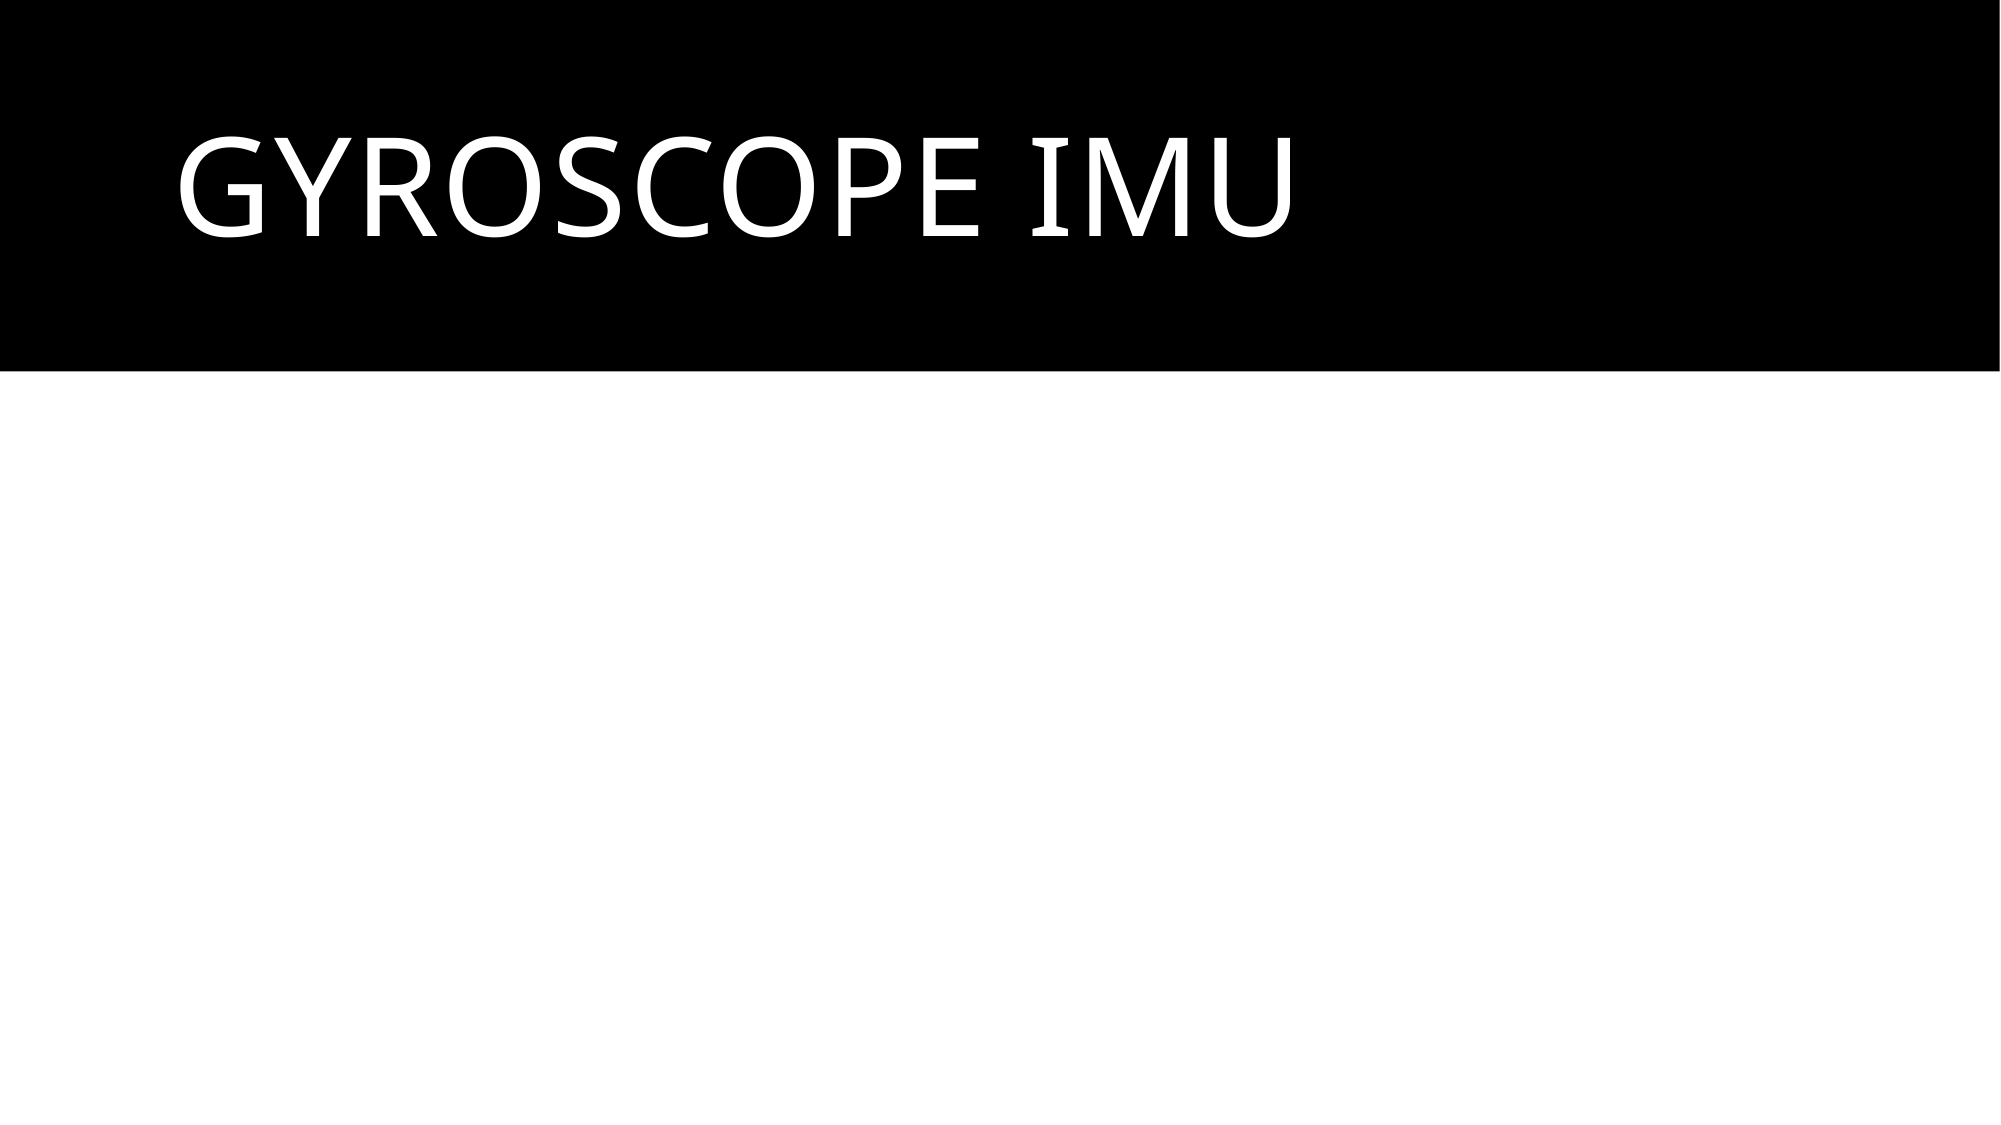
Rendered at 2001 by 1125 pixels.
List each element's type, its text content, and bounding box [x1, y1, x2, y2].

title Gyroscope IMU [157, 52, 1842, 331]
